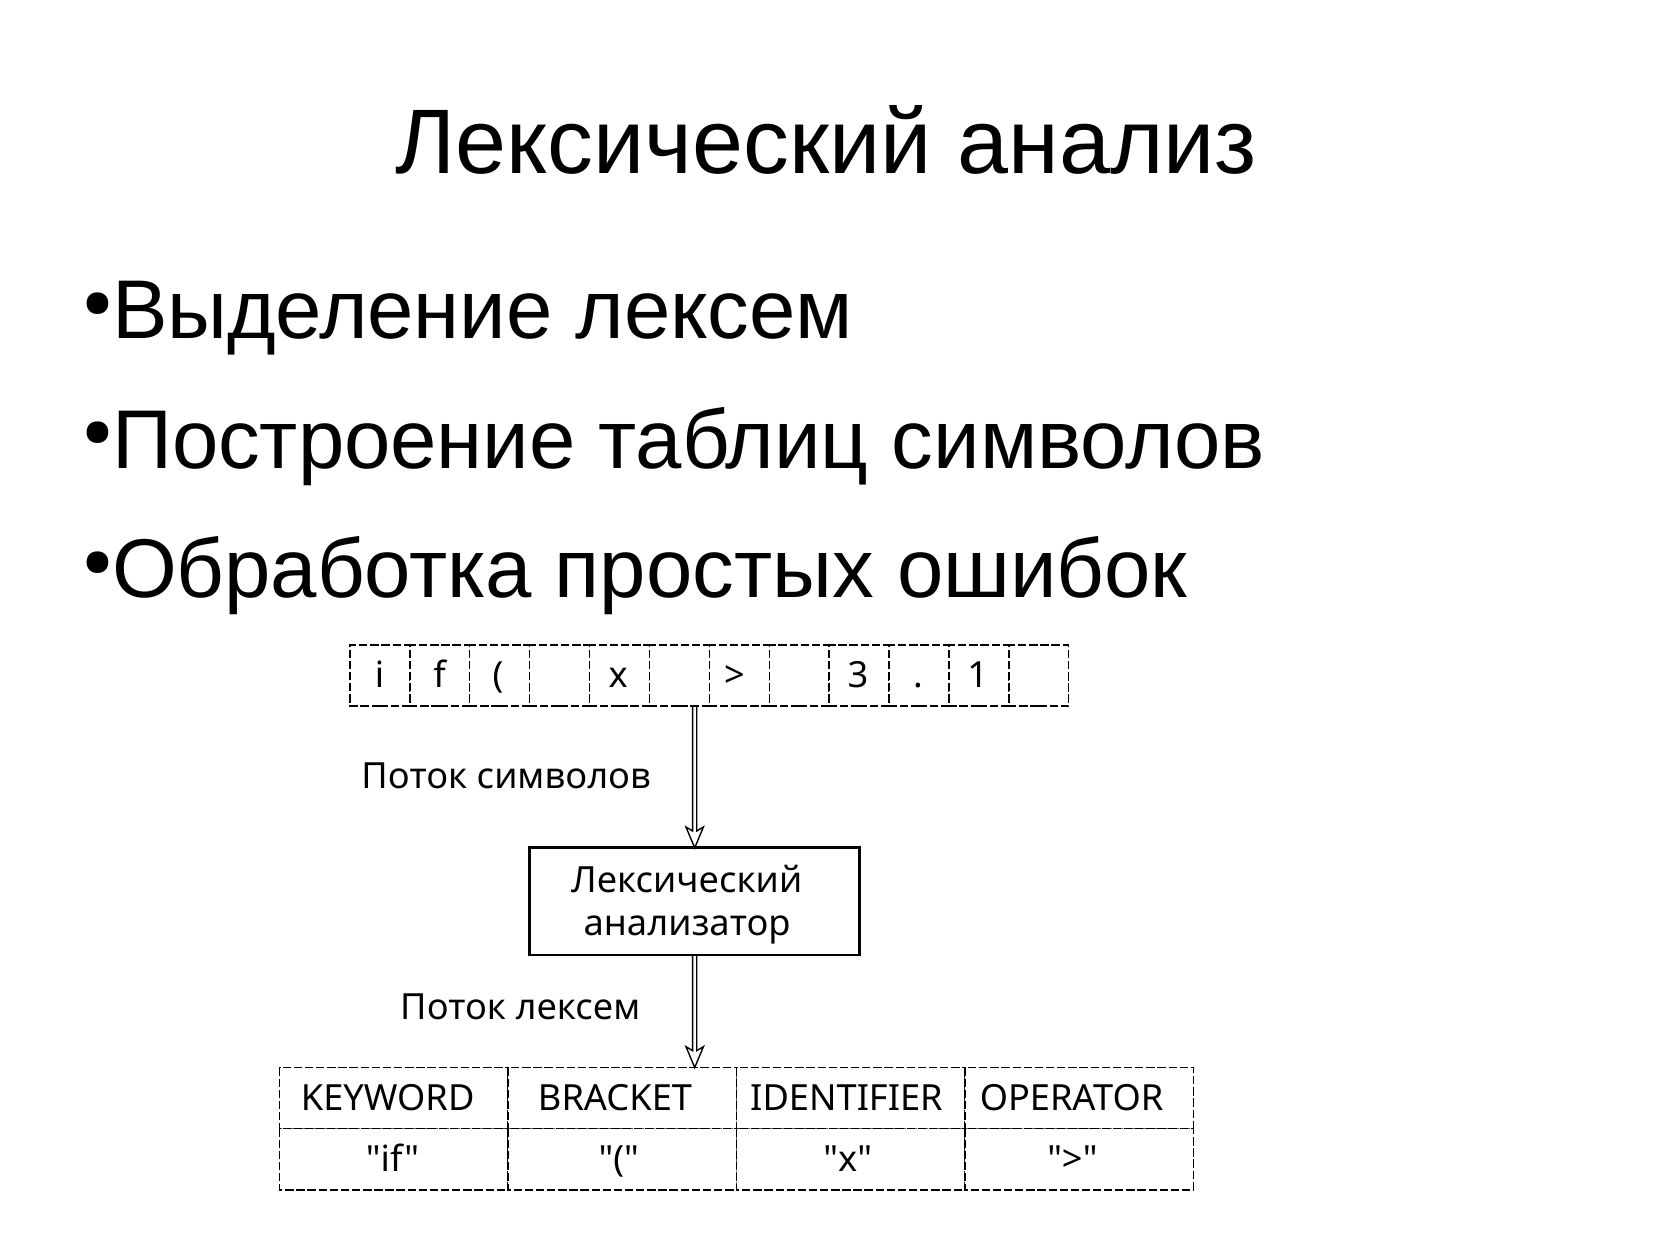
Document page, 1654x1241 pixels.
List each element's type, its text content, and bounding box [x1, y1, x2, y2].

title Лексический анализ [82, 32, 1571, 241]
picture [258, 622, 1216, 1213]
list Выделение лексем Построение таблиц символов Обработка простых ошибок [82, 255, 1571, 976]
